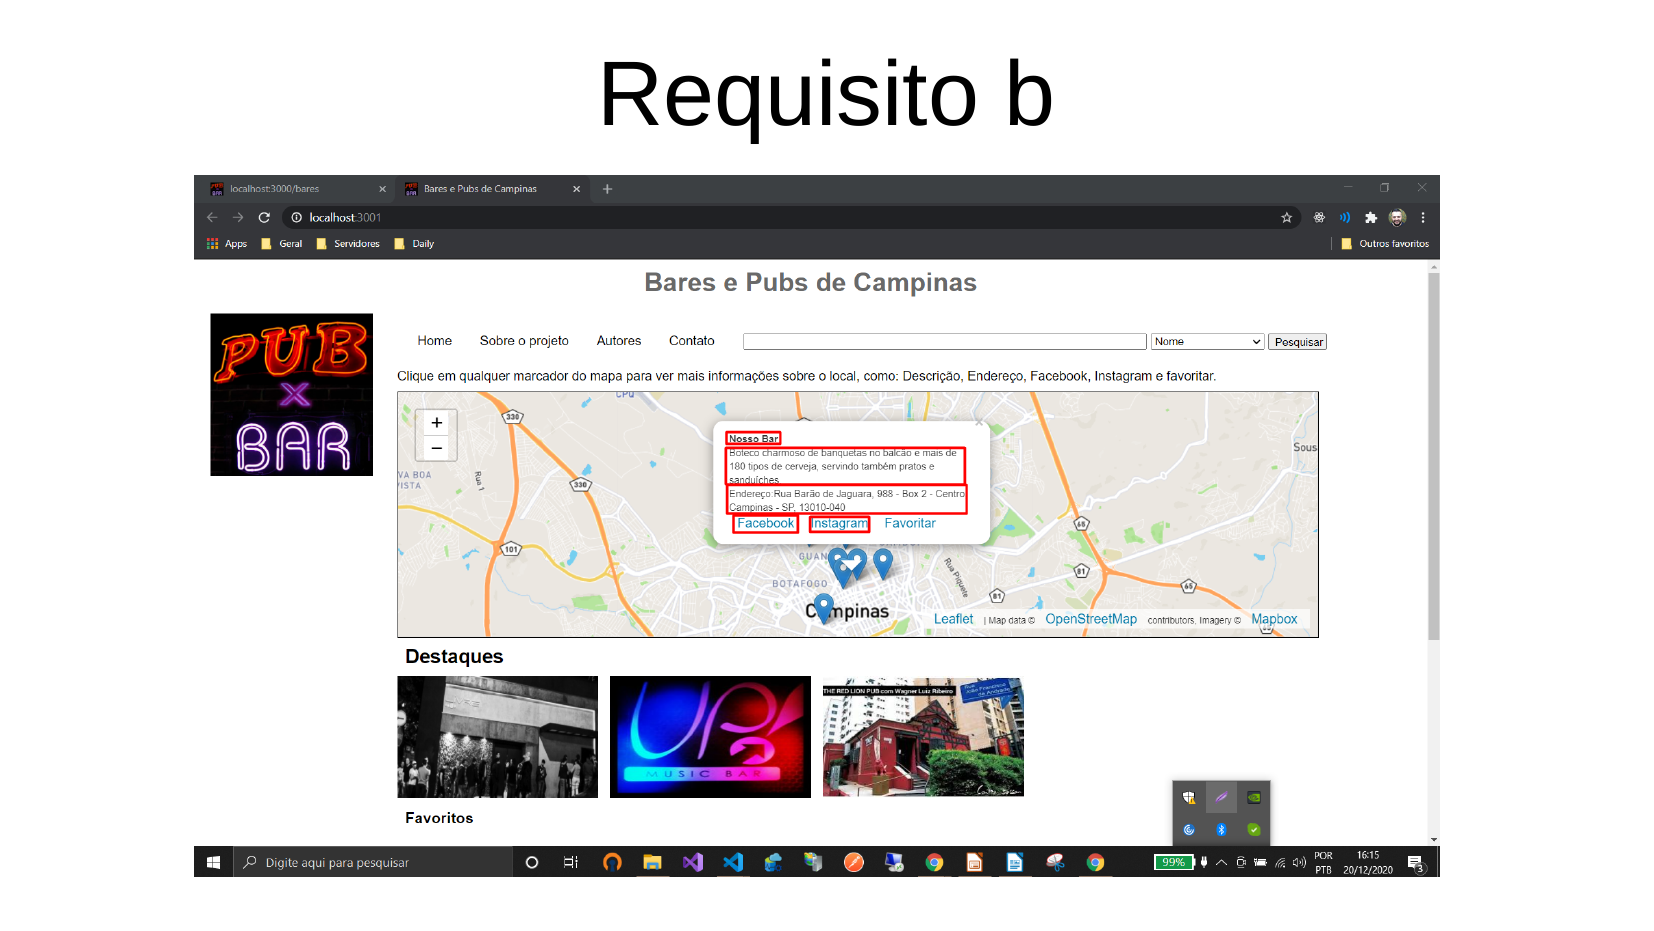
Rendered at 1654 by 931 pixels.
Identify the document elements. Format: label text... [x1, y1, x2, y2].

title Requisito b [82, 37, 1571, 151]
picture [194, 175, 1440, 877]
